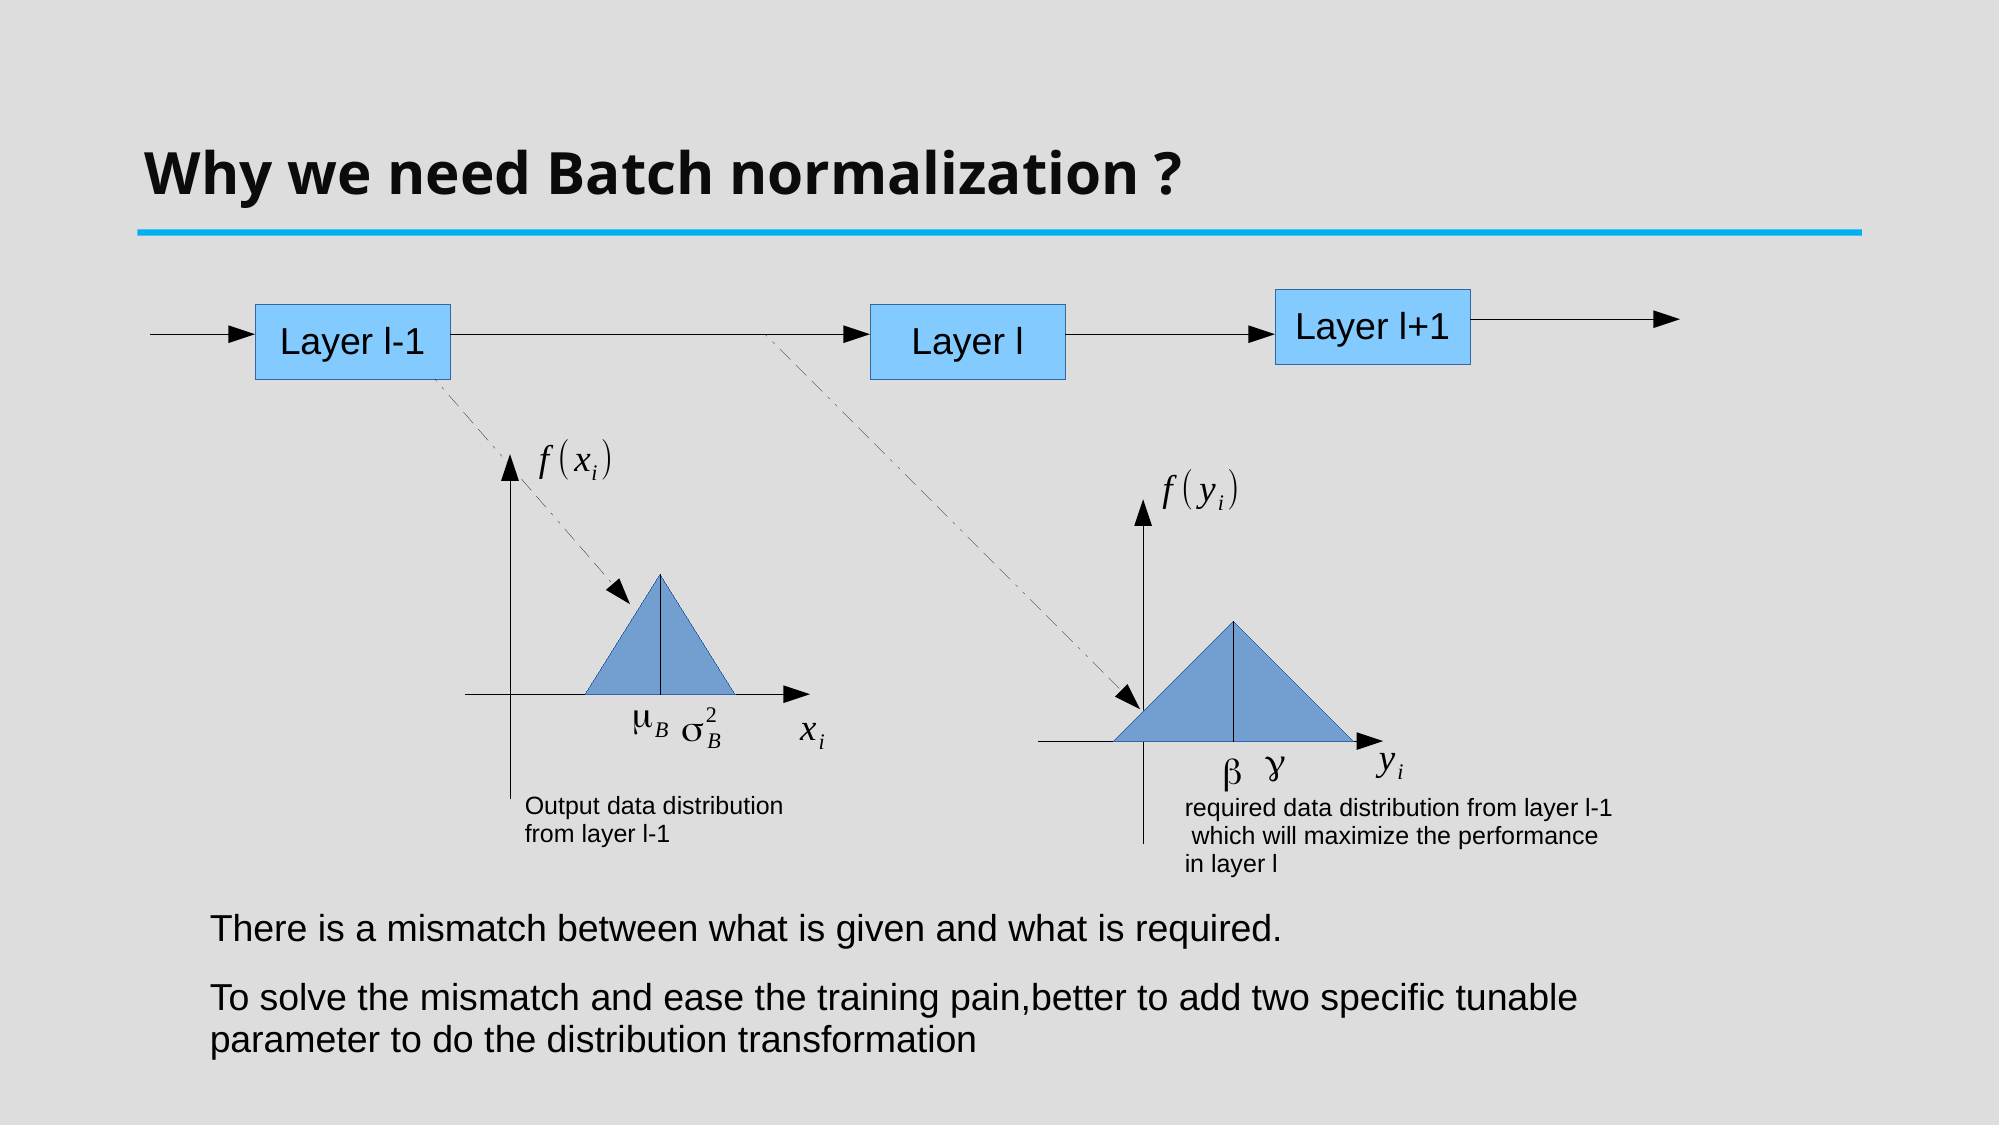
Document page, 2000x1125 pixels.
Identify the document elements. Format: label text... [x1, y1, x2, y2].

chart [792, 707, 832, 755]
chart [1154, 467, 1246, 515]
text_box [1234, 621, 1354, 742]
title Why we need Batch normalization ? [137, 108, 1863, 233]
chart [531, 437, 619, 485]
text_box required data distribution from layer l-1 which will maximize the performance in layer l [1170, 786, 1636, 886]
text_box Layer l-1 [255, 304, 451, 380]
text_box Layer l [870, 304, 1066, 380]
text_box To solve the mismatch and ease the training pain,better to add two specific tunable parameter to do the distribution transformation [195, 1041, 1651, 1111]
text_box Layer l+1 [1275, 289, 1471, 365]
text_box [661, 575, 736, 695]
chart [625, 702, 727, 755]
chart [1368, 737, 1411, 785]
chart [1257, 755, 1294, 785]
text_box [585, 574, 660, 695]
text_box Output data distribution from layer l-1 [510, 784, 811, 856]
text_box There is a mismatch between what is given and what is required. [195, 900, 1651, 1041]
chart [1216, 756, 1249, 786]
text_box [1113, 621, 1233, 742]
